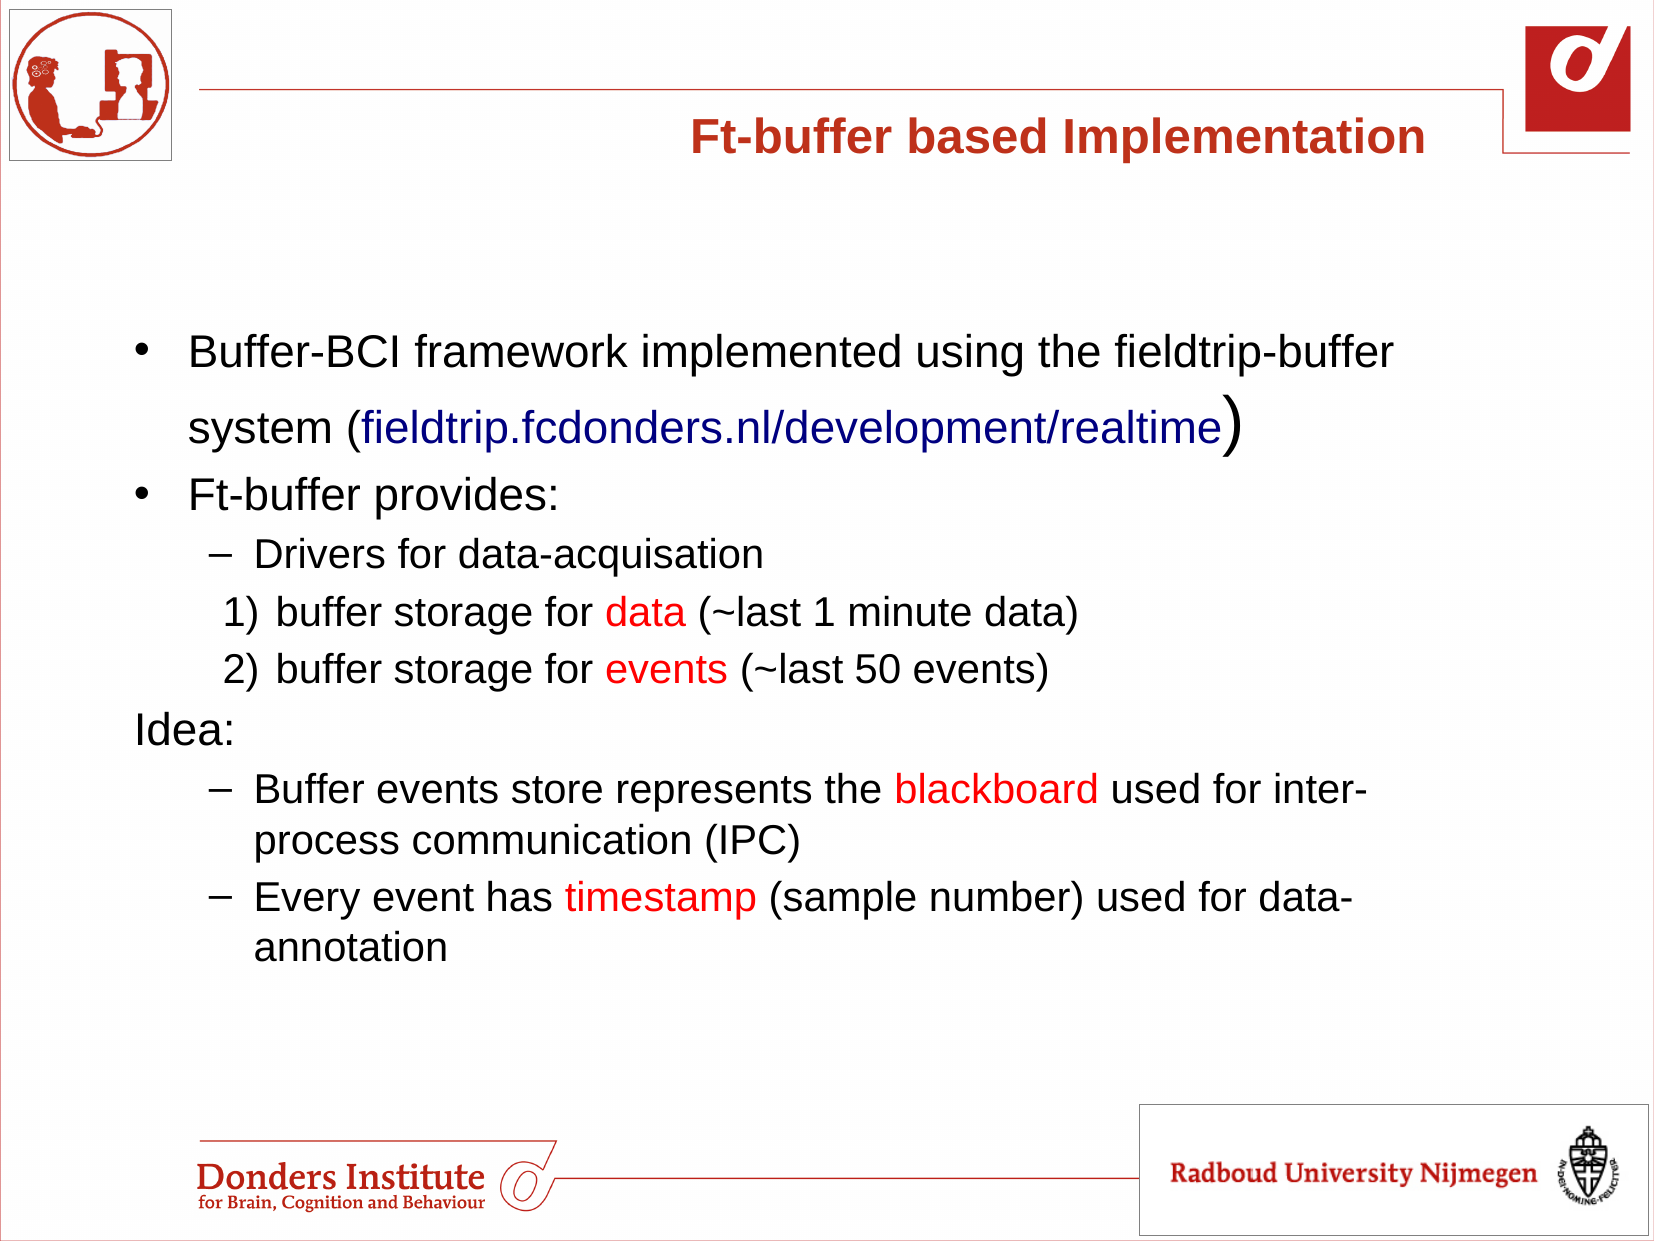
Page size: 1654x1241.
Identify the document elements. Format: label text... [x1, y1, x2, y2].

list Buffer-BCI framework implemented using the fieldtrip-buffer system (fieldtrip.fcdonders.nl/development/realtime) Ft-buffer provides: Drivers for data-acquisation buffer storage for data (~last 1 minute data) buffer storage for events (~last 50 events) Idea: Buffer events store represents the blackboard used for inter-process communication (IPC) Every event has timestamp (sample number) used for data-annotation [133, 321, 1441, 1141]
title Ft-buffer based Implementation [690, 102, 1591, 181]
picture [0, 0, 1654, 1241]
